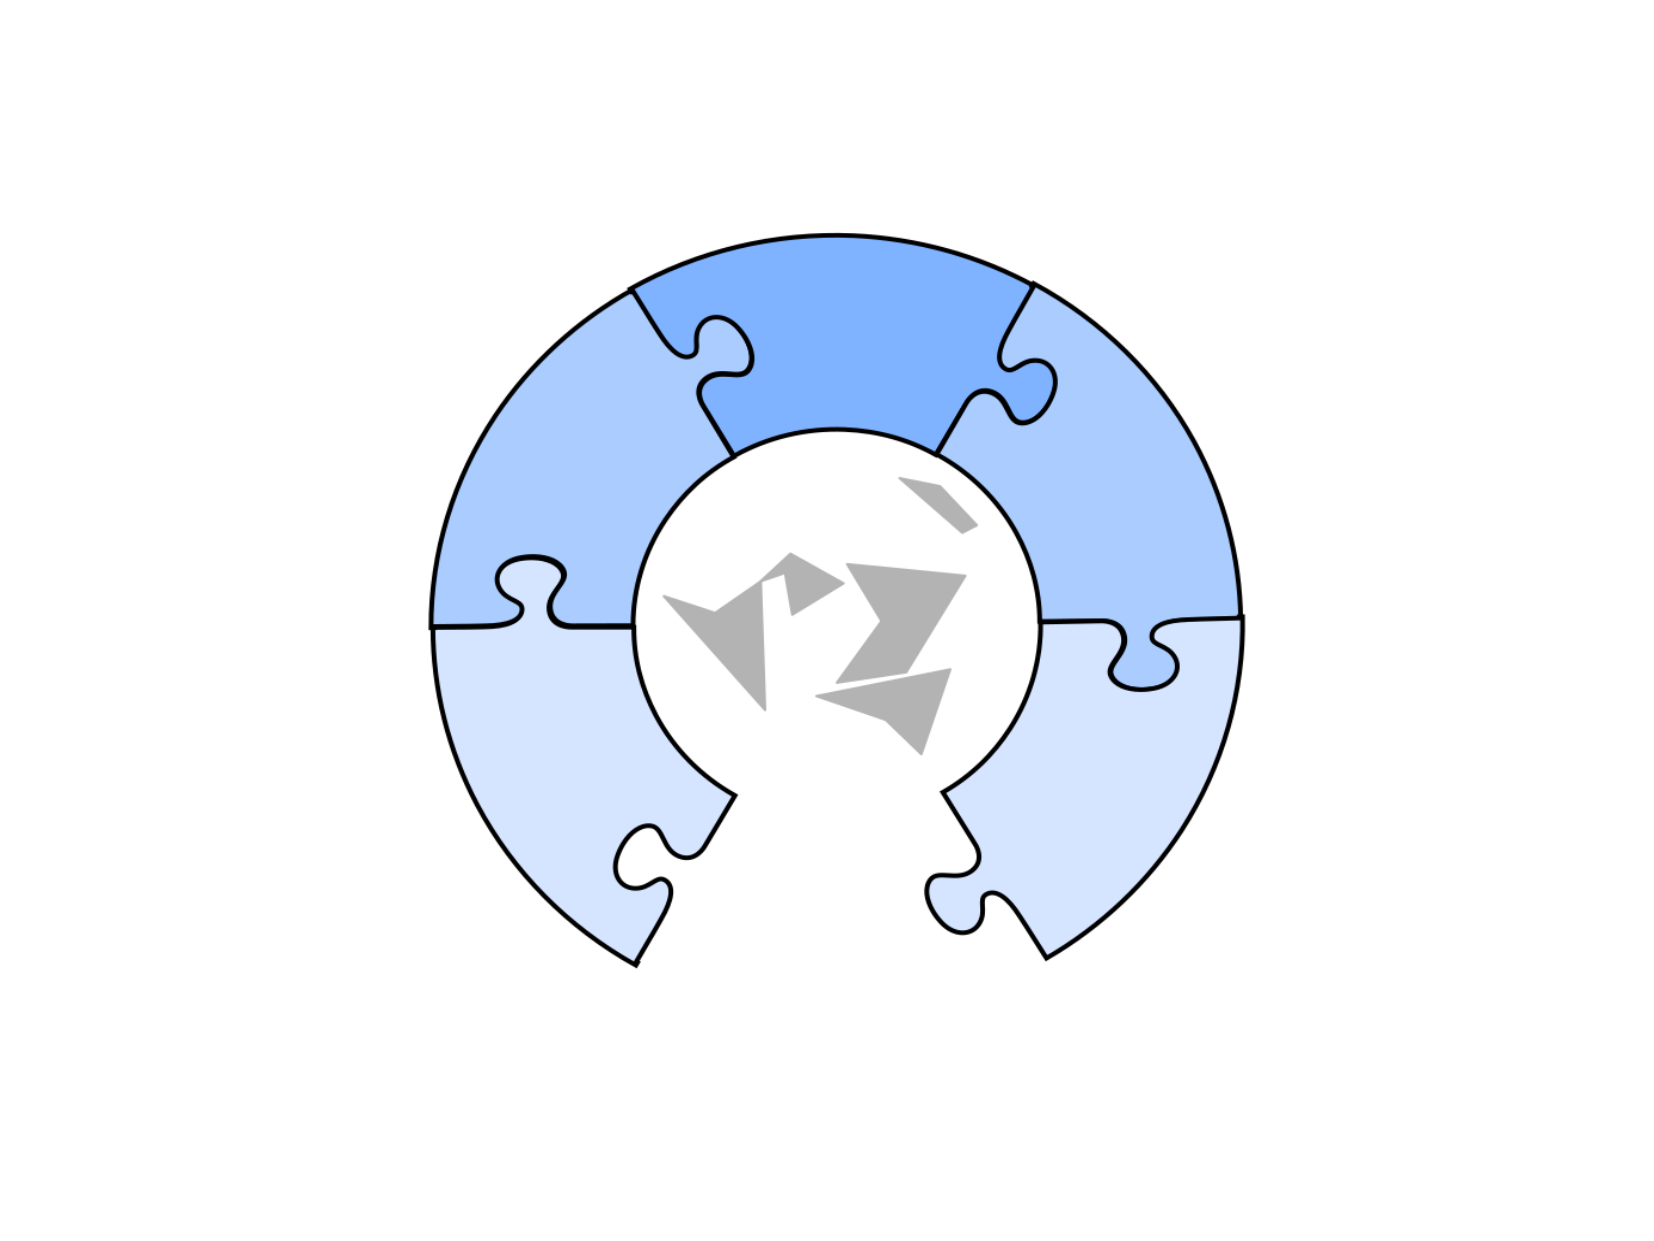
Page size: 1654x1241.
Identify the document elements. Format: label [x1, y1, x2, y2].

picture [420, 224, 1261, 991]
